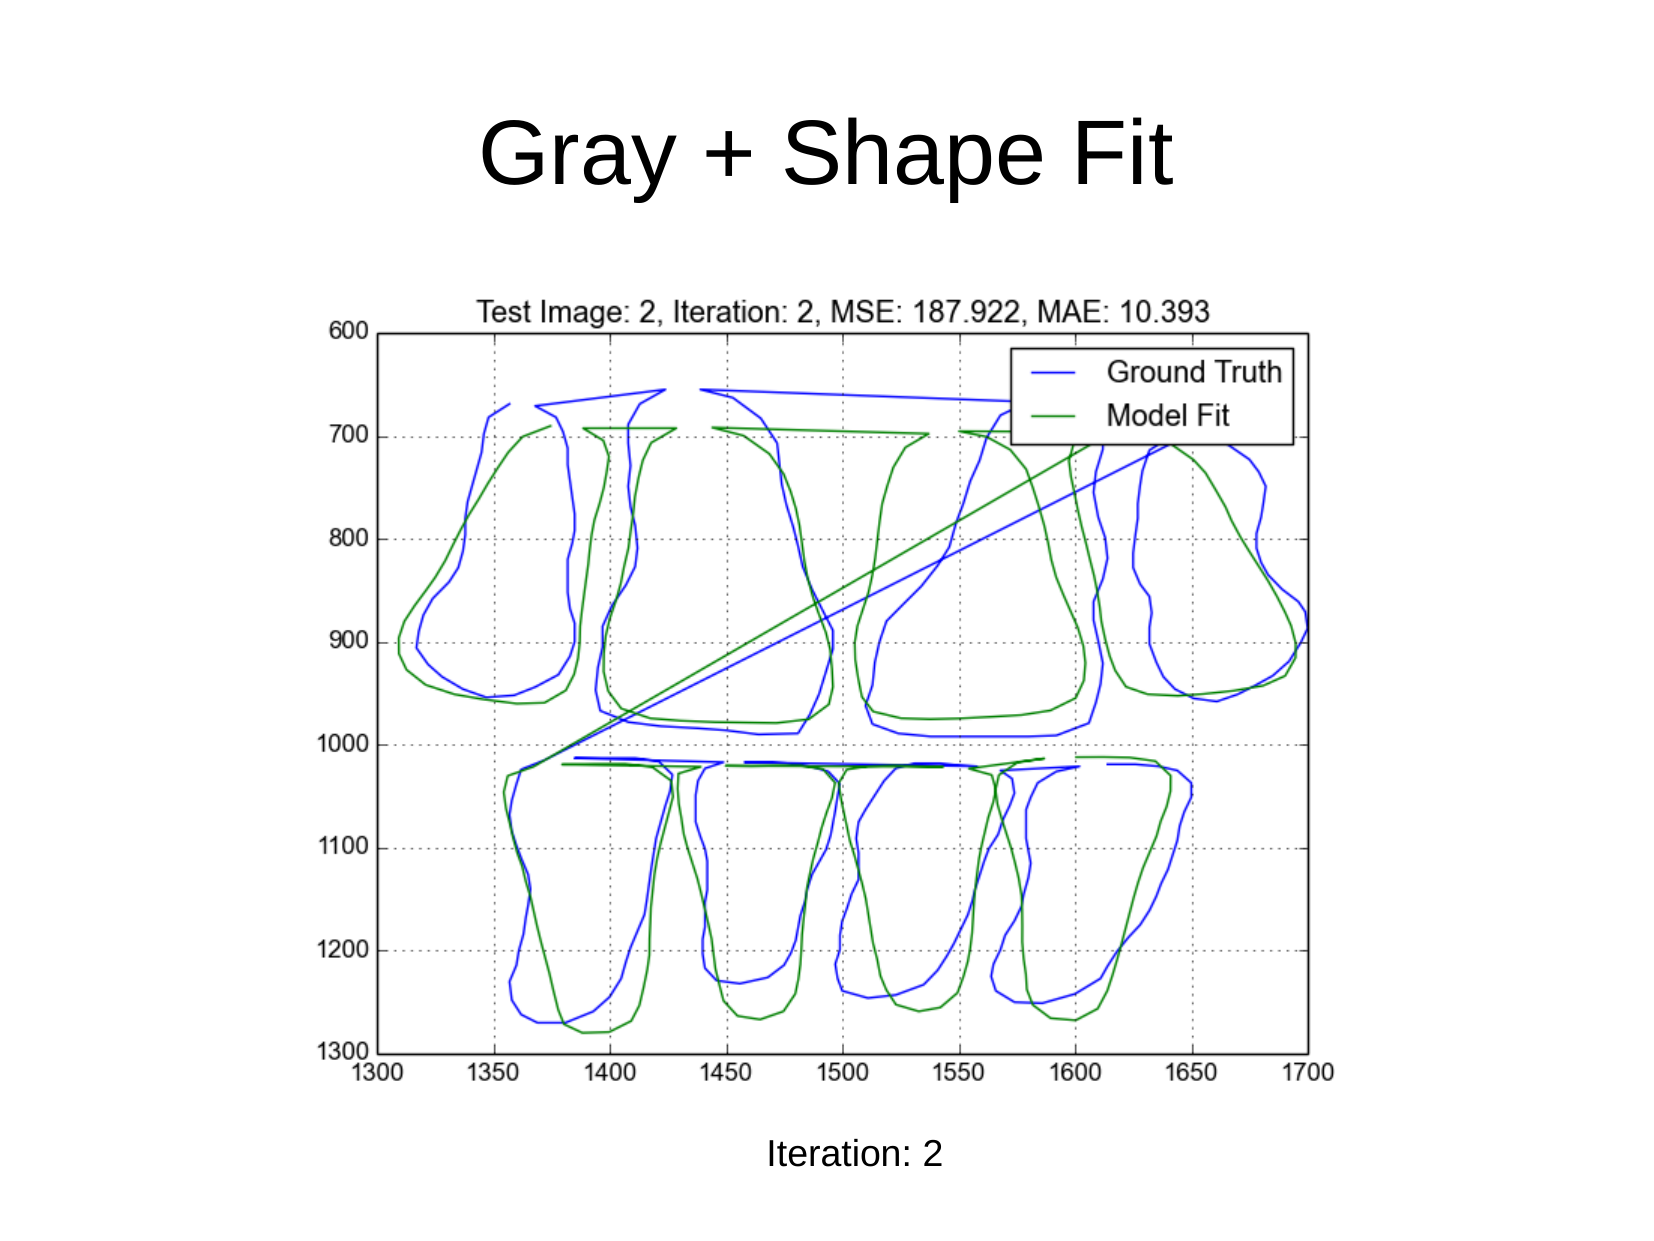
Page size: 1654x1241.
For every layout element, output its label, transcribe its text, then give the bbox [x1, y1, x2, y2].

text_box Iteration: 2 [390, 1125, 1321, 1182]
title Gray + Shape Fit [82, 49, 1571, 257]
picture [227, 243, 1428, 1144]
